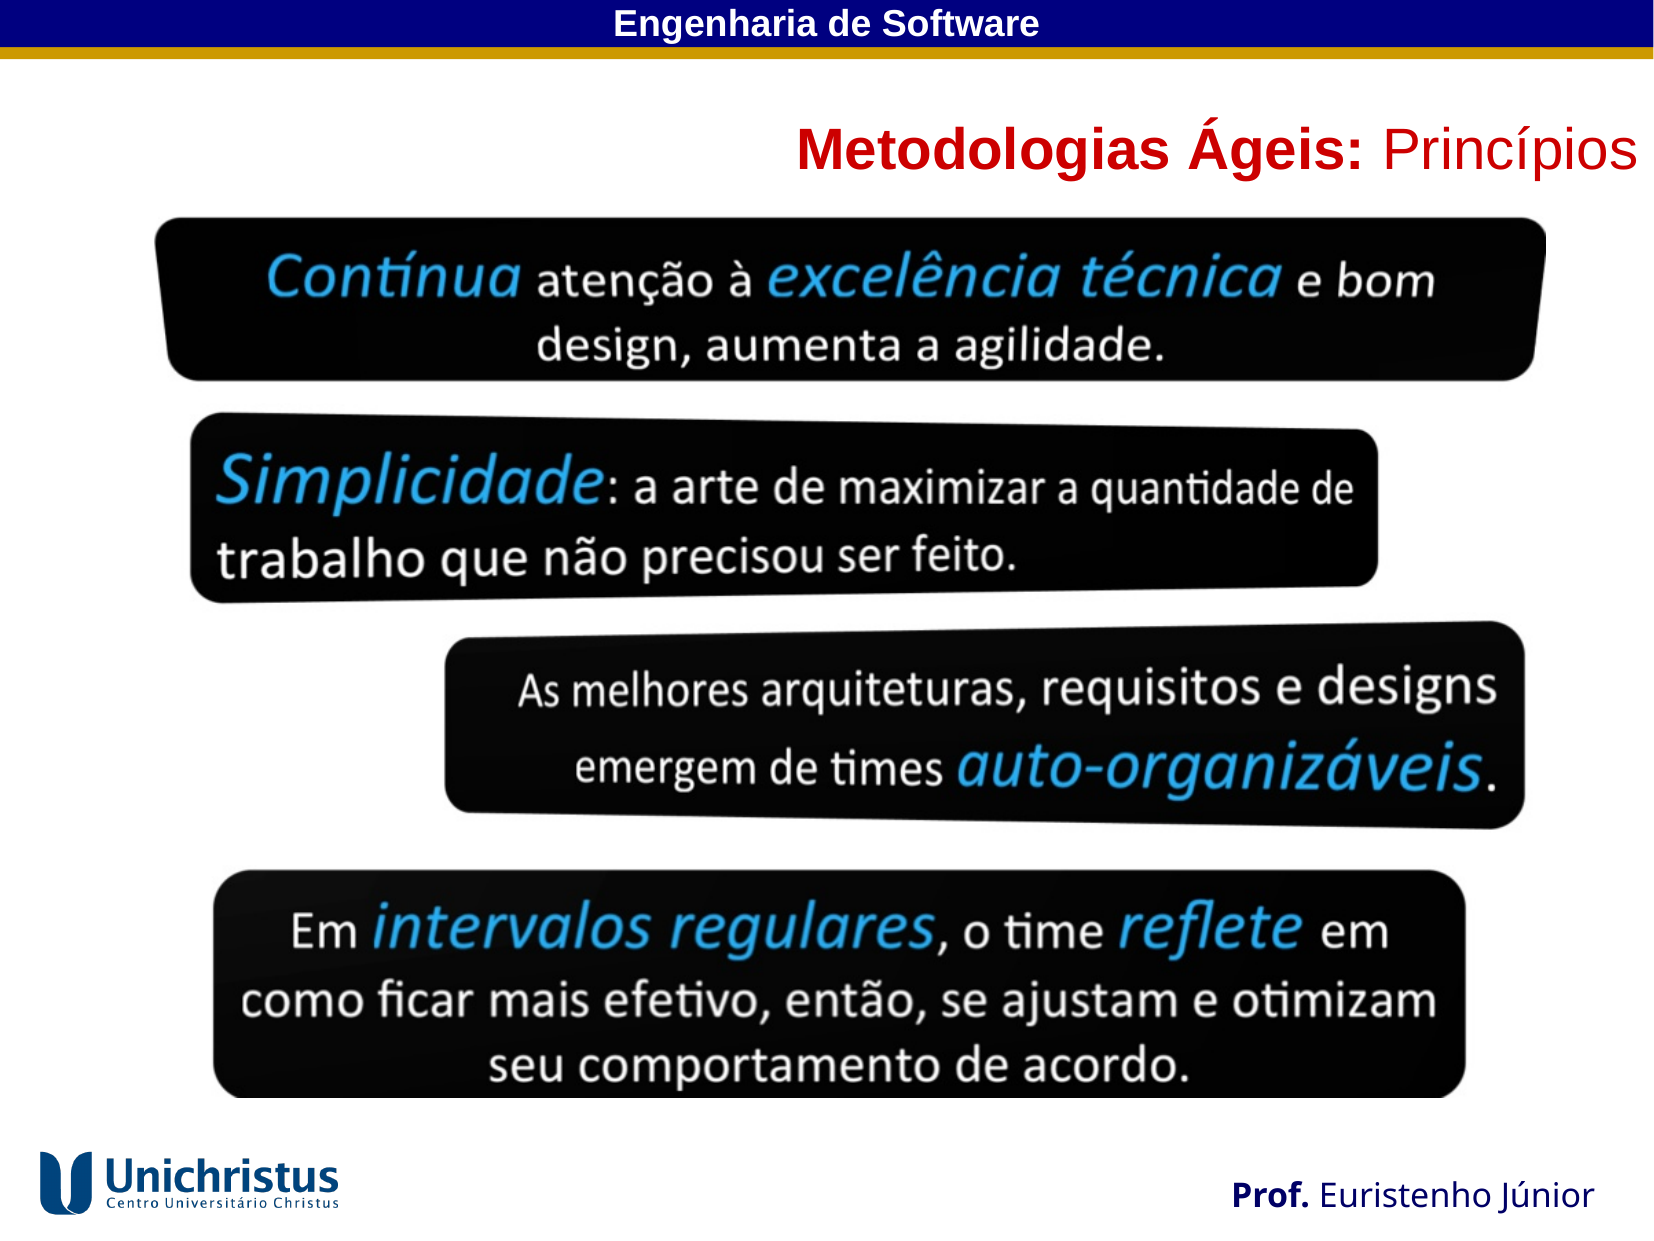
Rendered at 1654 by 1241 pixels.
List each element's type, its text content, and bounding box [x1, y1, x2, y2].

picture [35, 1148, 343, 1217]
text_box Prof. Euristenho Júnior [1216, 1163, 1654, 1224]
text_box Metodologias Ágeis: Princípios [781, 109, 1654, 189]
text_box [0, 48, 1654, 60]
text_box Engenharia de Software [0, 0, 1654, 48]
picture [153, 200, 1546, 1098]
